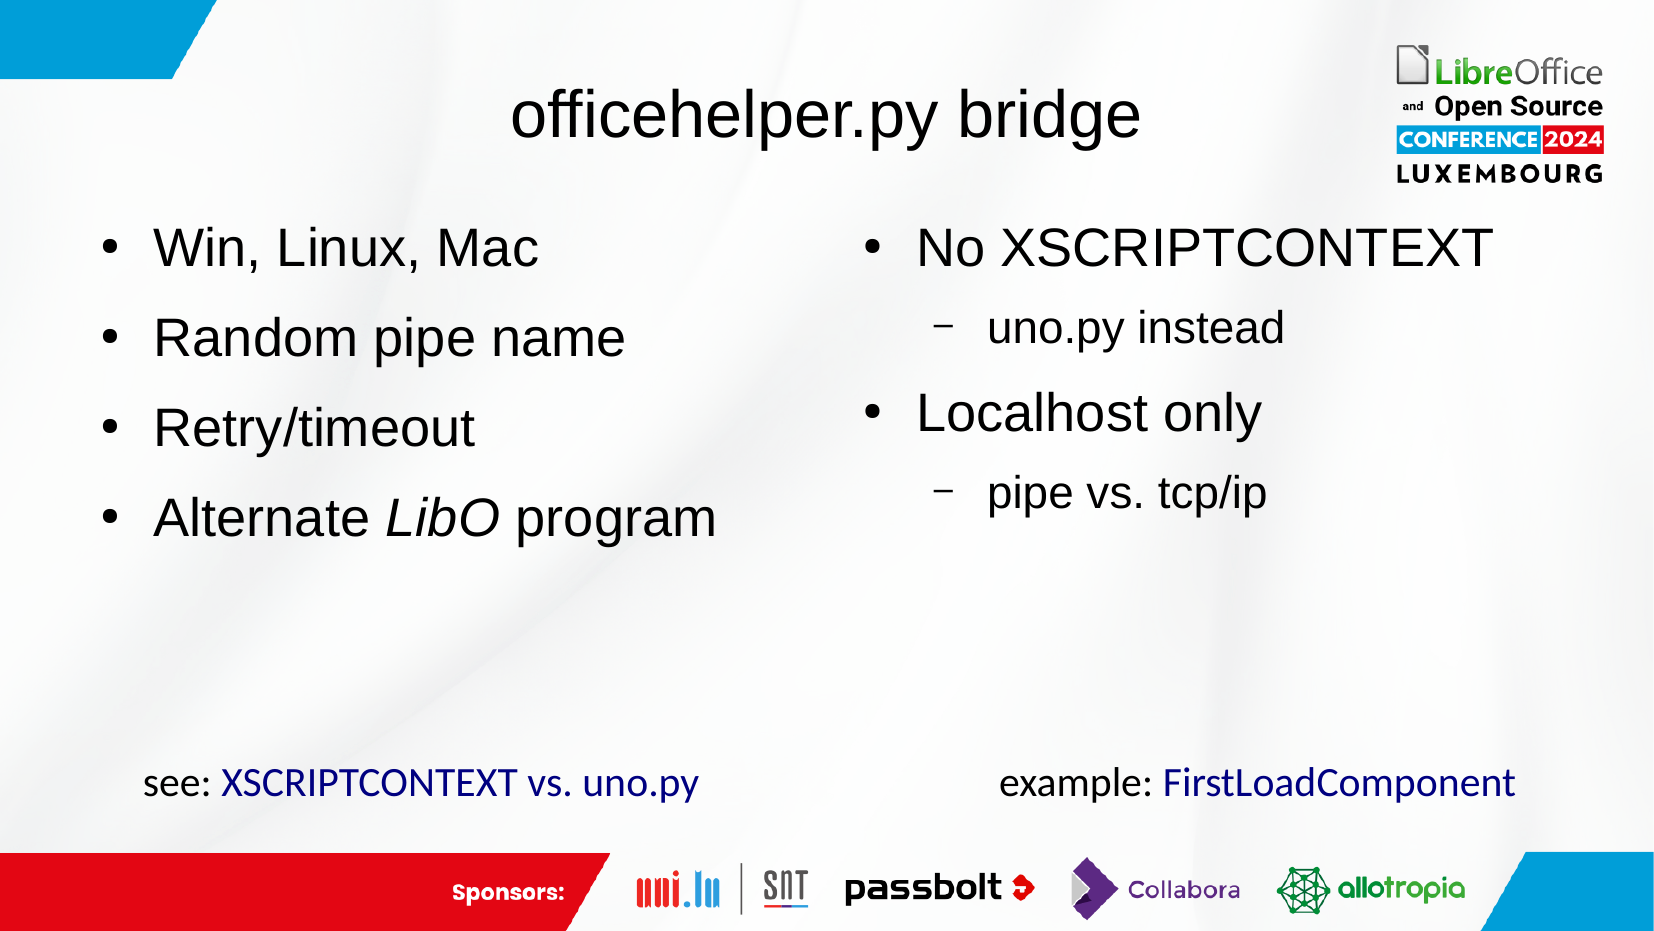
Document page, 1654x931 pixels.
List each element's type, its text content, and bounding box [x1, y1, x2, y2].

text_box example: FirstLoadComponent [984, 757, 1533, 824]
list No XSCRIPTCONTEXT uno.py instead Localhost only pipe vs. tcp/ip [845, 217, 1572, 758]
list Win, Linux, Mac Random pipe name Retry/timeout Alternate LibO program [82, 217, 809, 758]
picture [0, 0, 1654, 931]
text_box see: XSCRIPTCONTEXT vs. uno.py [128, 757, 715, 824]
title officehelper.py bridge [82, 37, 1571, 193]
